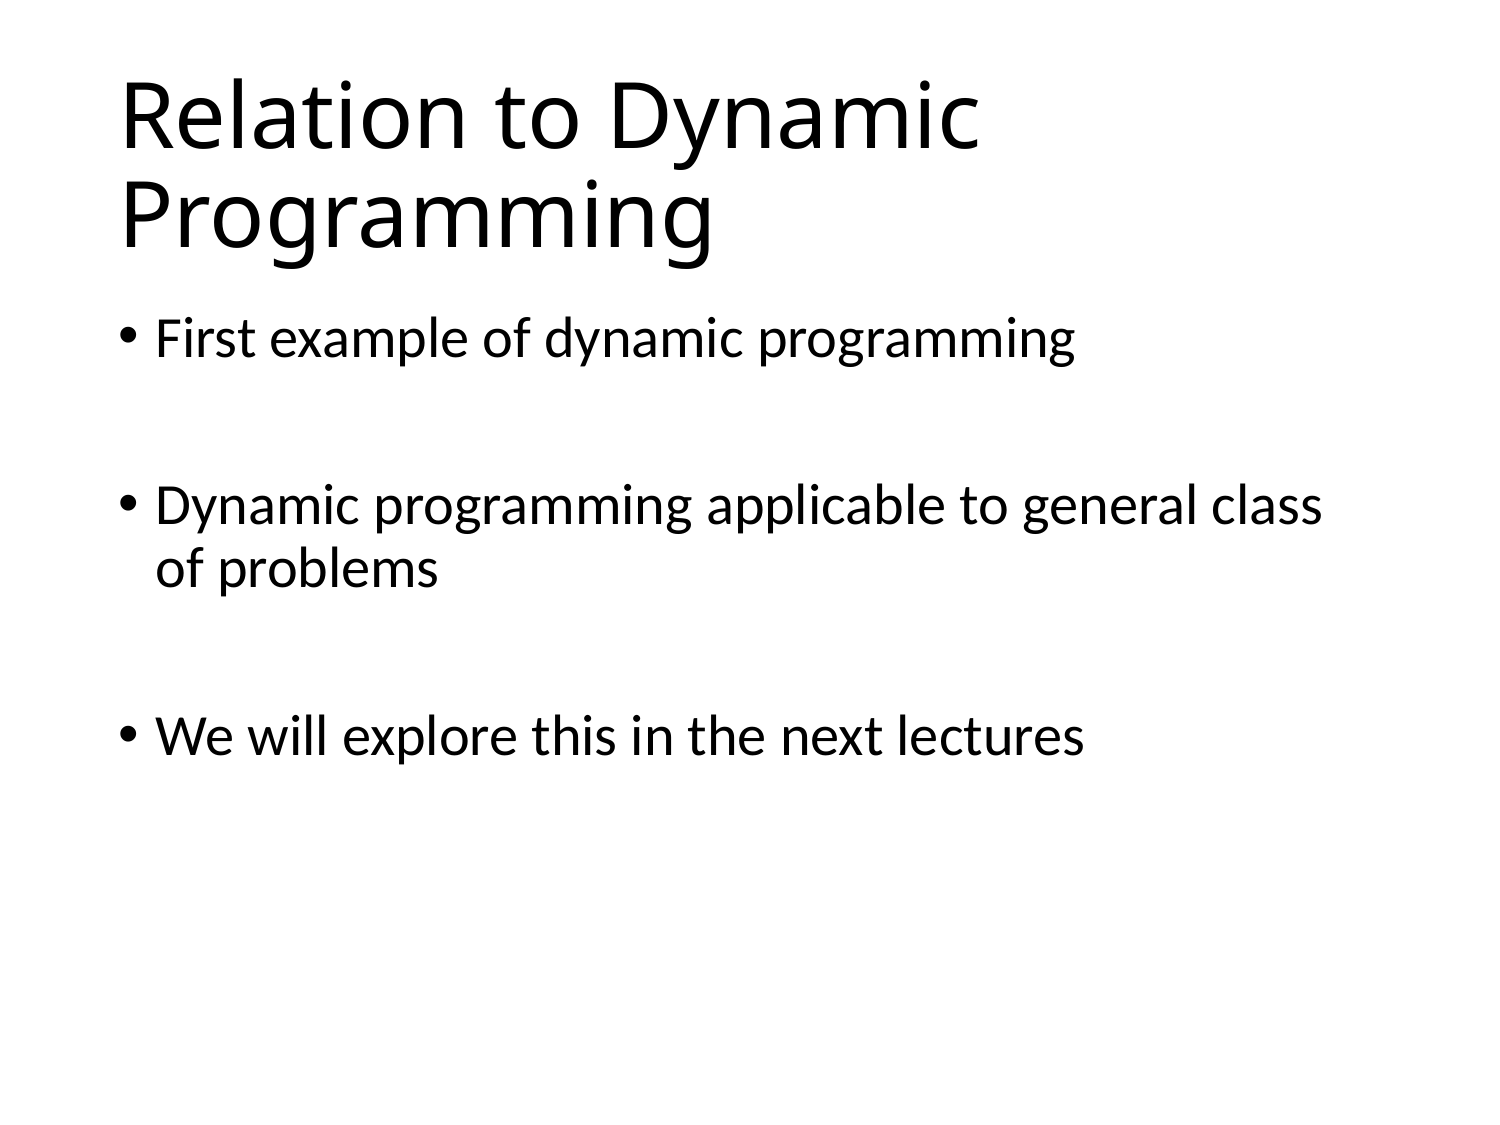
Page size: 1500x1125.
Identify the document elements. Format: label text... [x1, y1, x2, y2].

list First example of dynamic programming Dynamic programming applicable to general class of problems We will explore this in the next lectures [103, 299, 1397, 1014]
title Relation to Dynamic Programming [103, 59, 1397, 278]
